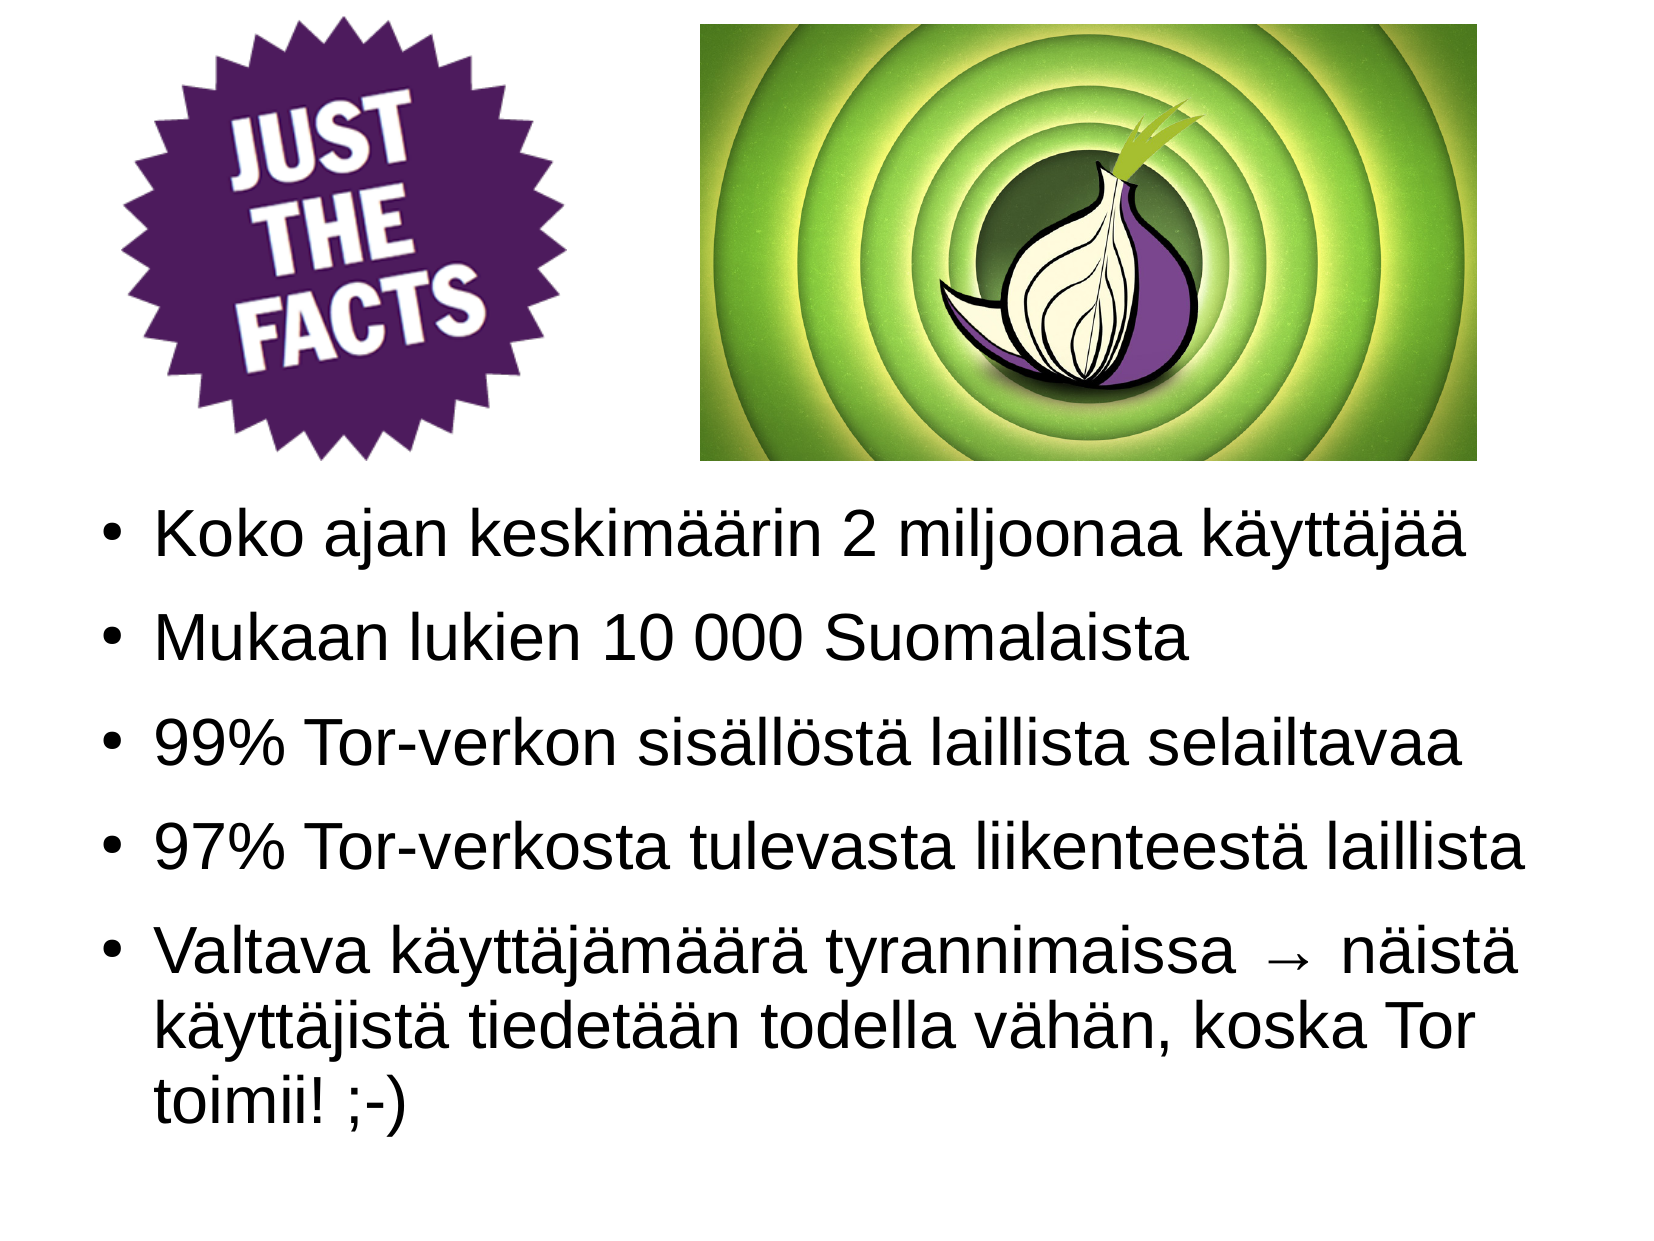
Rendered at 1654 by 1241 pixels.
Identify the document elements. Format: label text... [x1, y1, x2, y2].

list Koko ajan keskimäärin 2 miljoonaa käyttäjää Mukaan lukien 10 000 Suomalaista 99% Tor-verkon sisällöstä laillista selailtavaa 97% Tor-verkosta tulevasta liikenteestä laillista Valtava käyttäjämäärä tyrannimaissa → näistä käyttäjistä tiedetään todella vähän, koska Tor toimii! ;-) [82, 496, 1571, 1216]
picture [121, 16, 567, 461]
picture [700, 24, 1477, 461]
